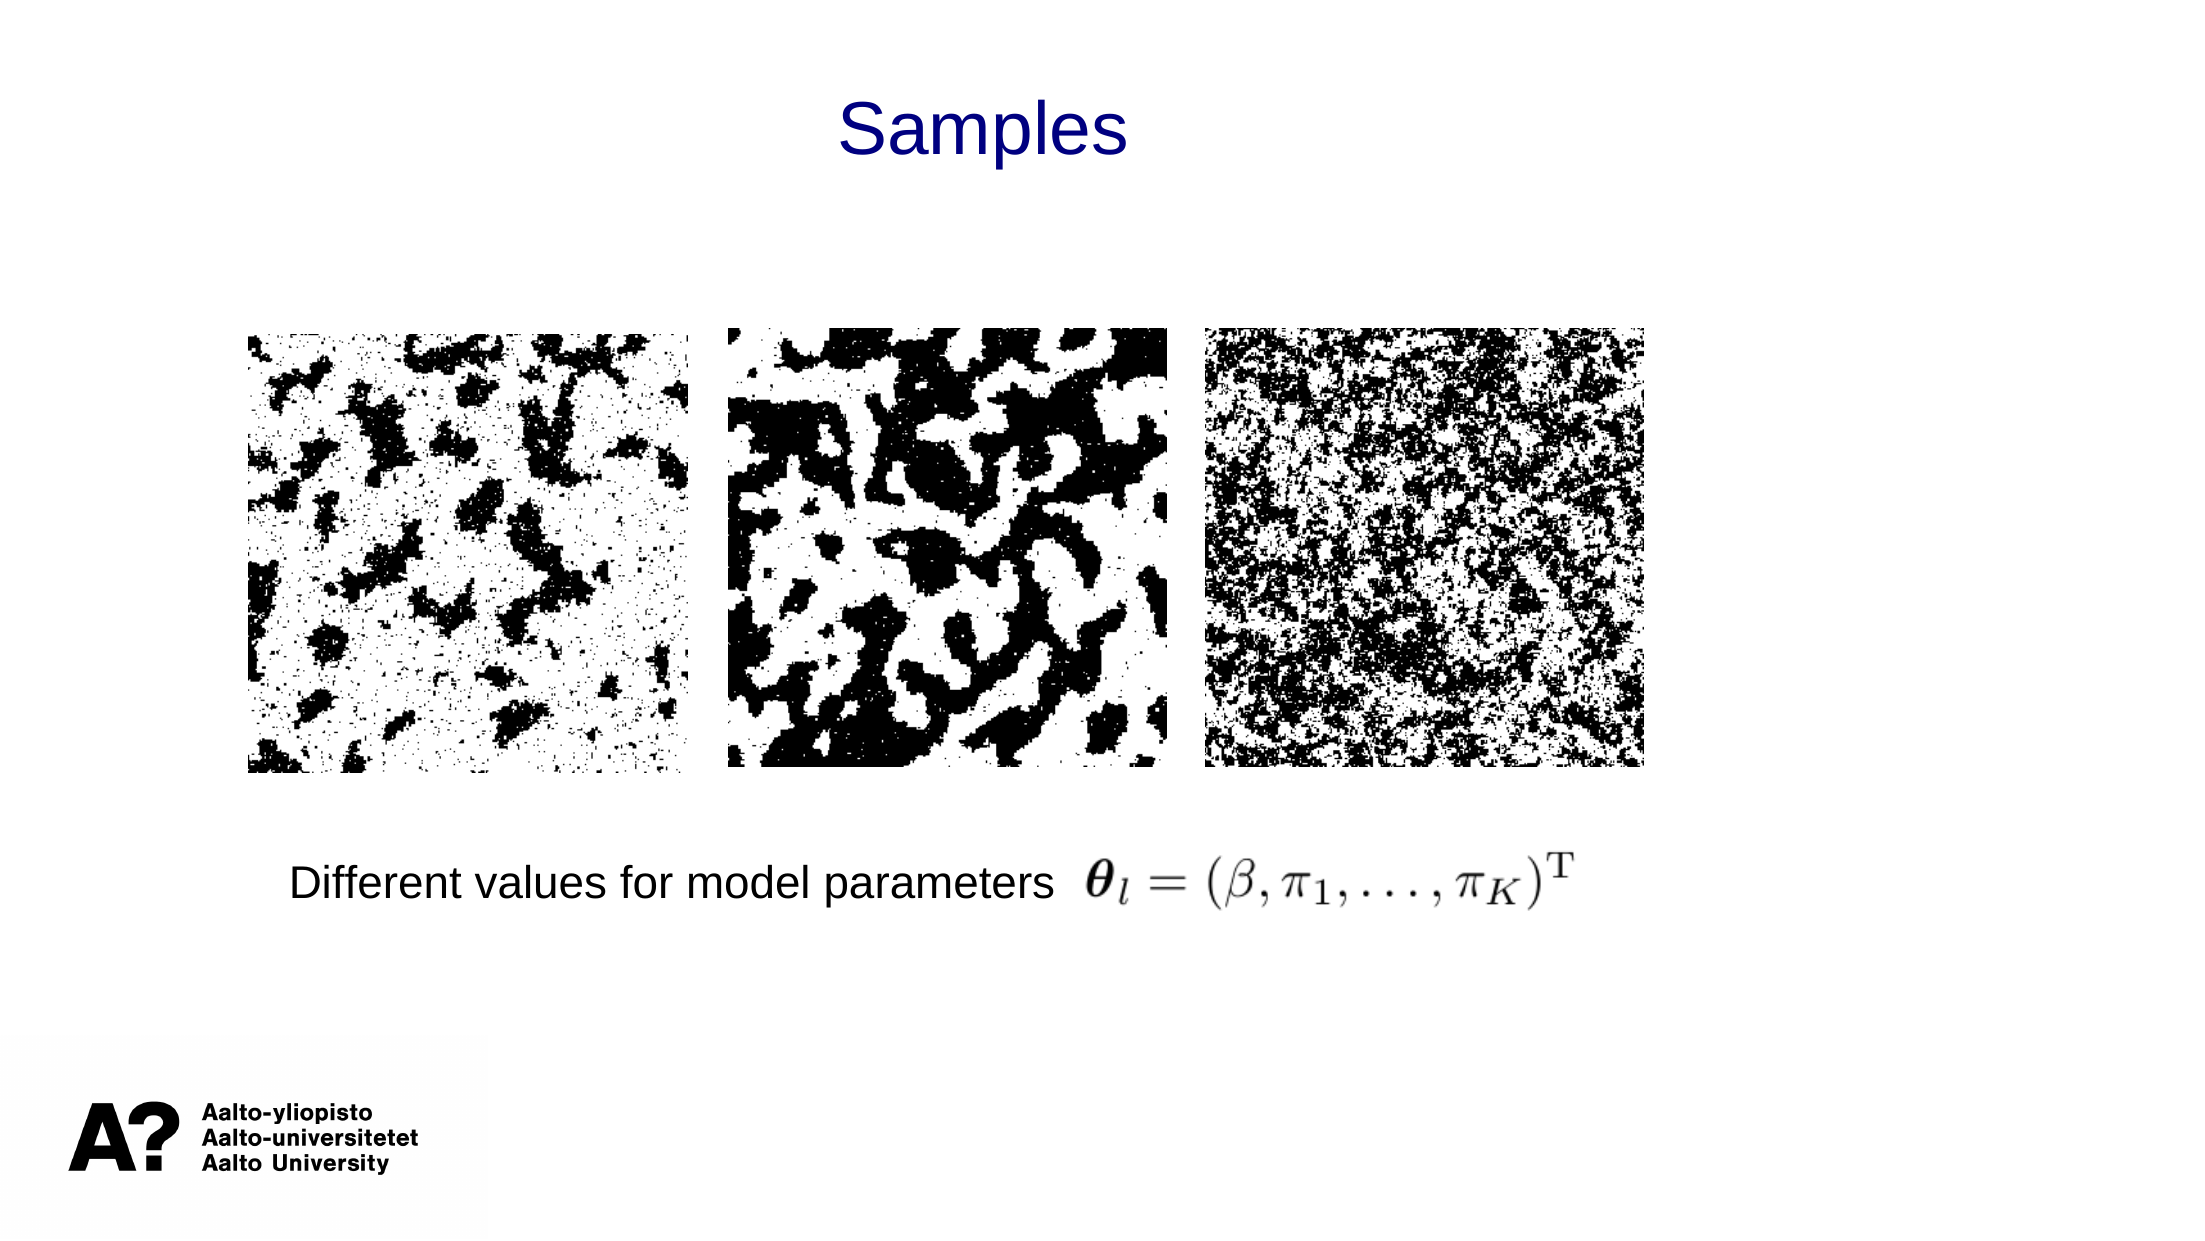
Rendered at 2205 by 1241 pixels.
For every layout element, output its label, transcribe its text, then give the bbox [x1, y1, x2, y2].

picture [1083, 840, 1580, 914]
title Samples [326, 65, 1640, 179]
list Different values for model parameters [151, 845, 1363, 1017]
picture [1205, 328, 1644, 767]
picture [728, 328, 1167, 767]
picture [248, 334, 688, 773]
picture [0, 1035, 488, 1239]
